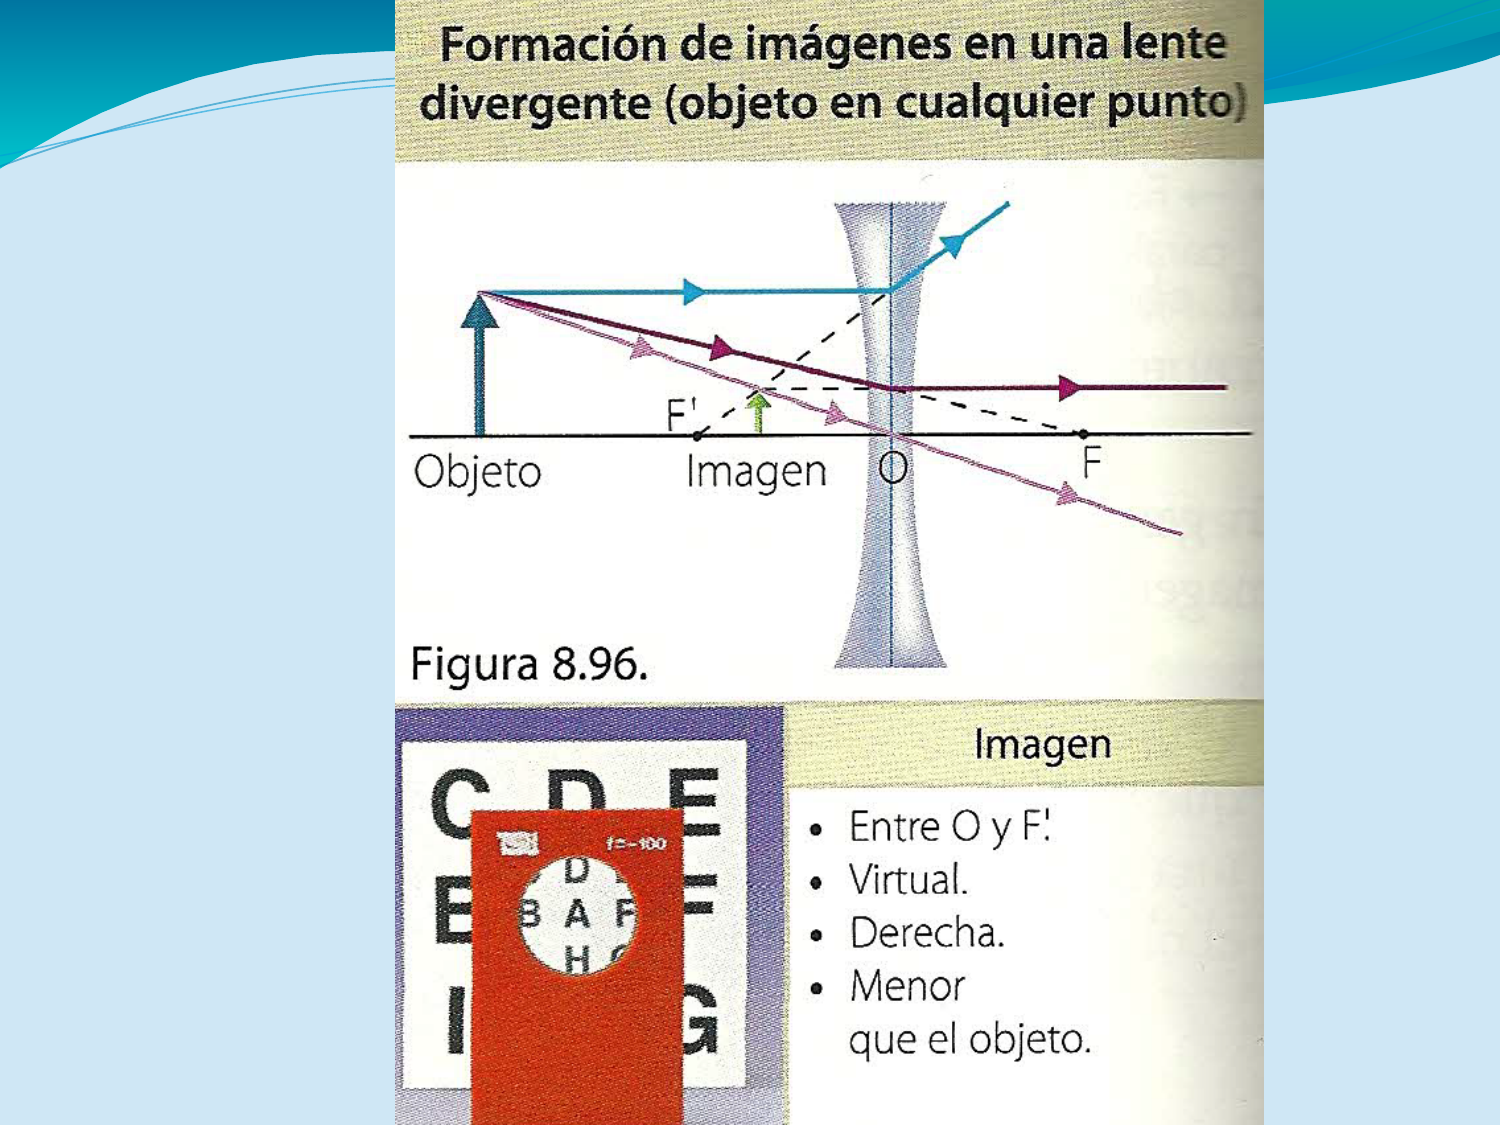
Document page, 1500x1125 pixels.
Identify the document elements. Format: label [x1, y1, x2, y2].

picture [395, 0, 1264, 1125]
